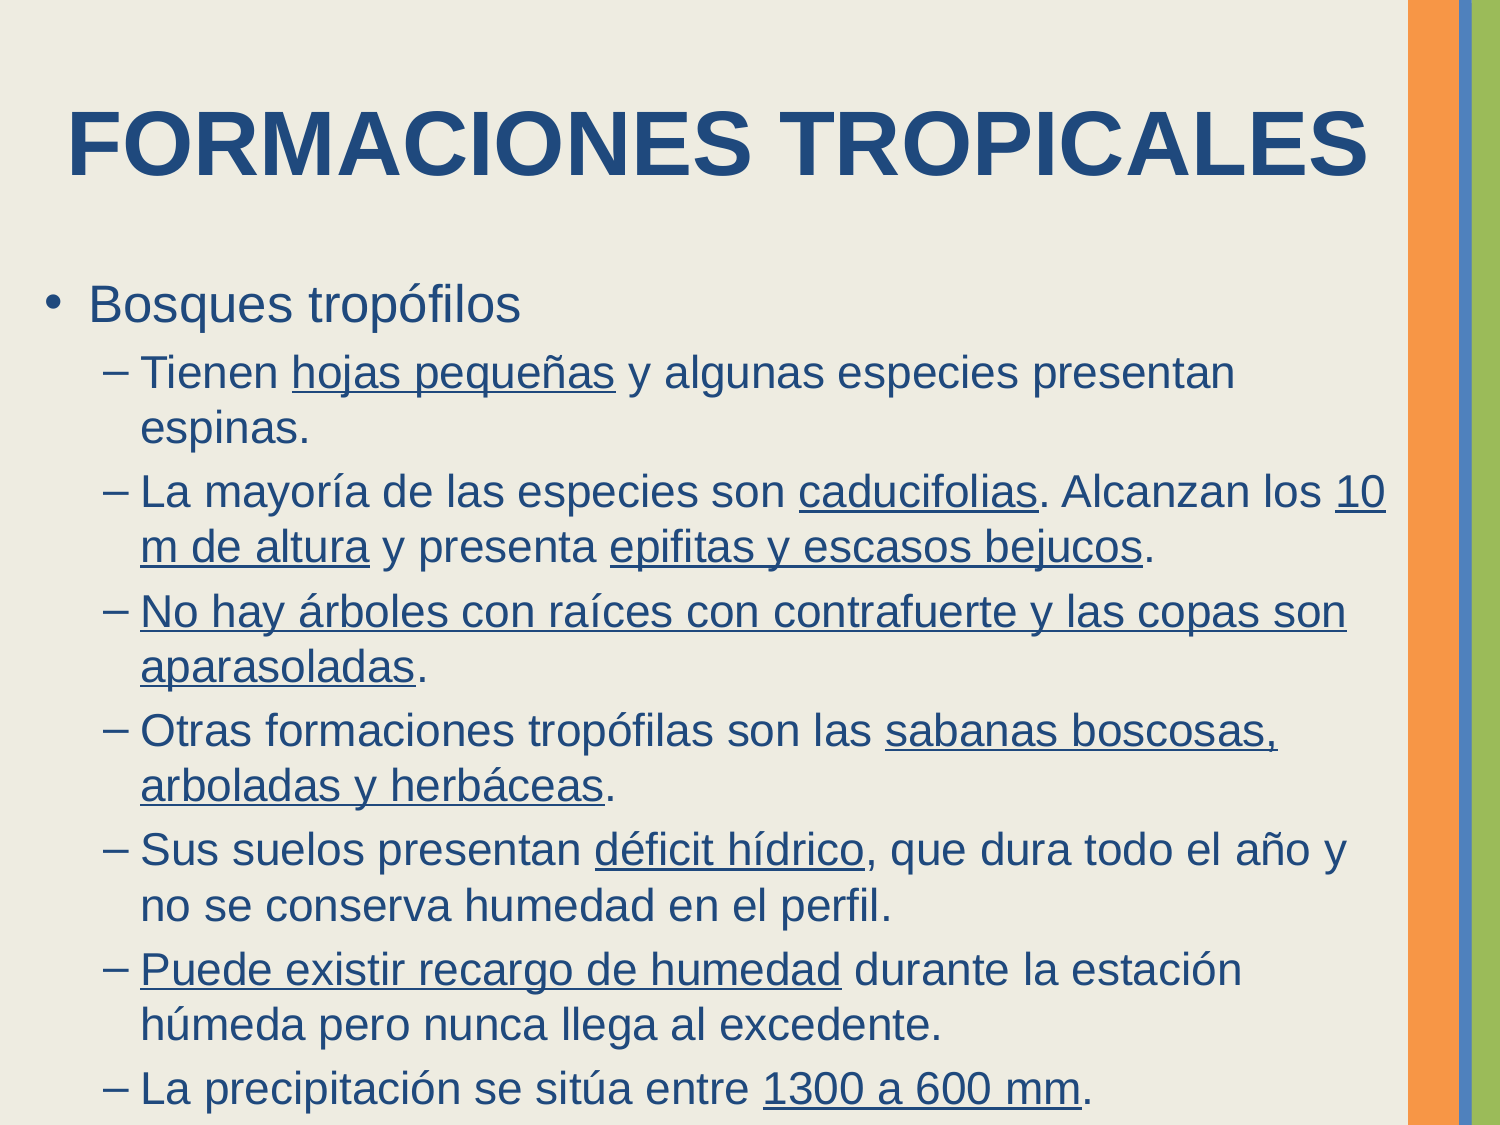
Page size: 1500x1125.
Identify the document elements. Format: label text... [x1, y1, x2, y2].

list Bosques tropófilos Tienen hojas pequeñas y algunas especies presentan espinas. La mayoría de las especies son caducifolias. Alcanzan los 10 m de altura y presenta epifitas y escasos bejucos. No hay árboles con raíces con contrafuerte y las copas son aparasoladas. Otras formaciones tropófilas son las sabanas boscosas, arboladas y herbáceas. Sus suelos presentan déficit hídrico, que dura todo el año y no se conserva humedad en el perfil. Puede existir recargo de humedad durante la estación húmeda pero nunca llega al excedente. La precipitación se sitúa entre 1300 a 600 mm. [29, 262, 1408, 1125]
title Formaciones tropicales [29, 45, 1408, 233]
